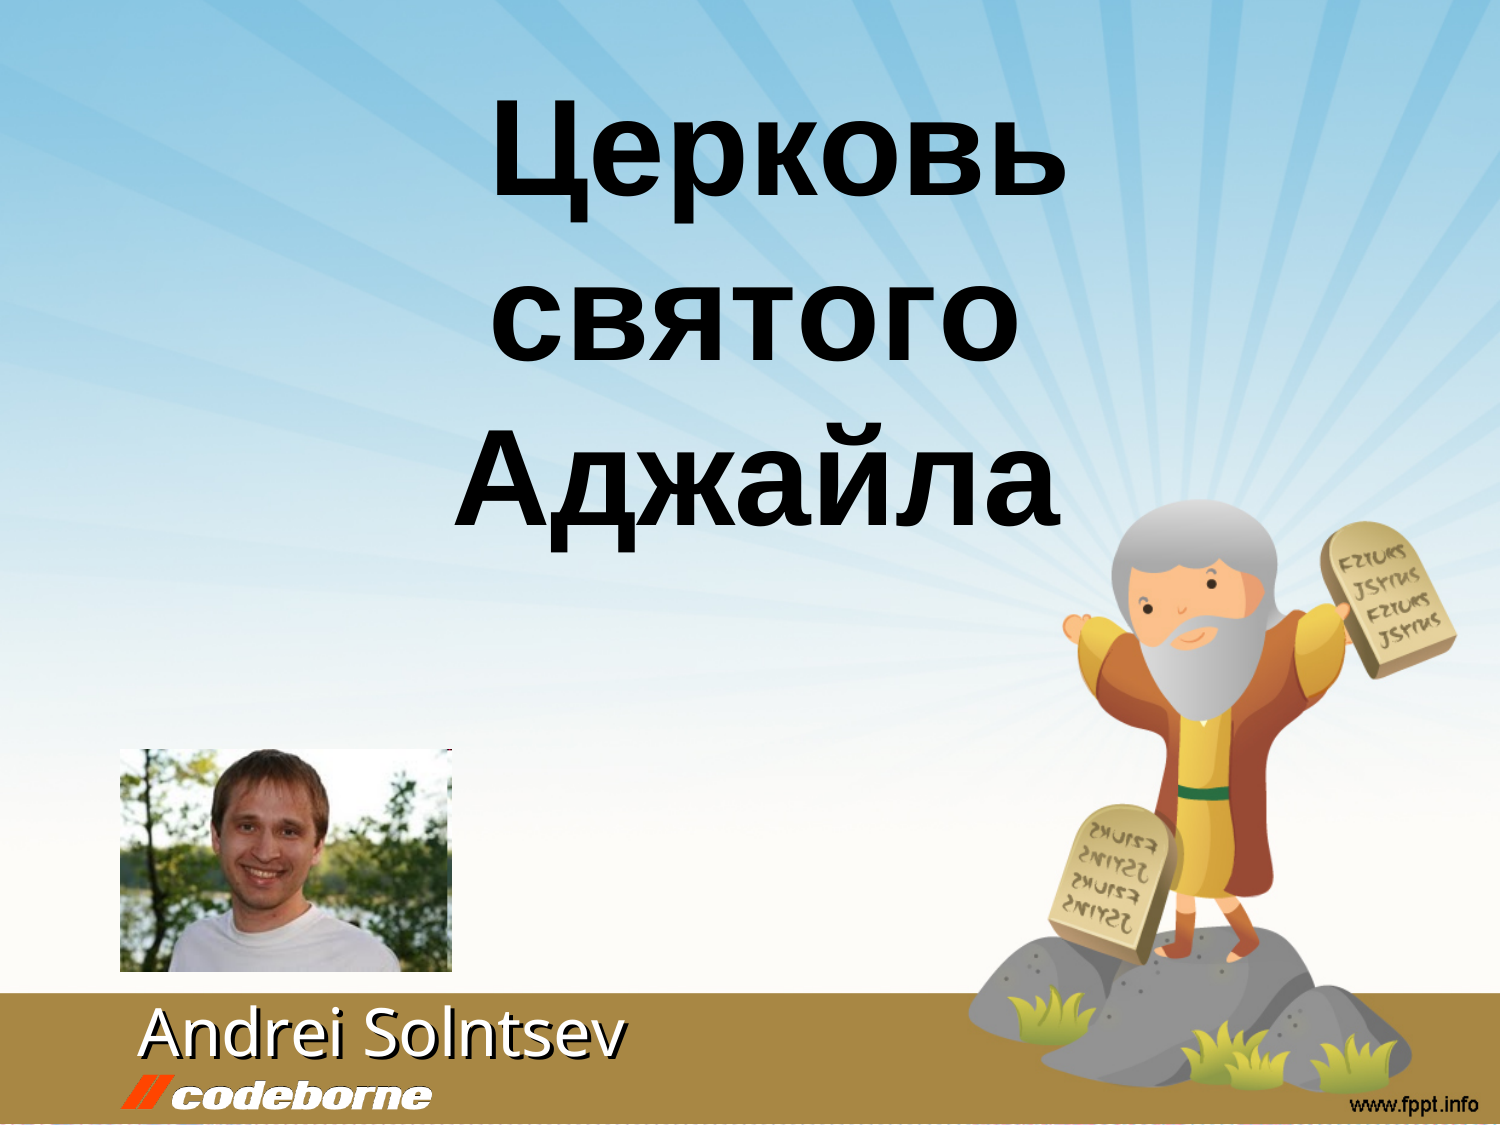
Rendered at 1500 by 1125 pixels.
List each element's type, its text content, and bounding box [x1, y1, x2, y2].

picture [0, 0, 1500, 1125]
title Церковь святого Аджайла [348, 50, 1163, 561]
text_box Andrei Solntsev [0, 935, 876, 1124]
picture [120, 1074, 433, 1111]
